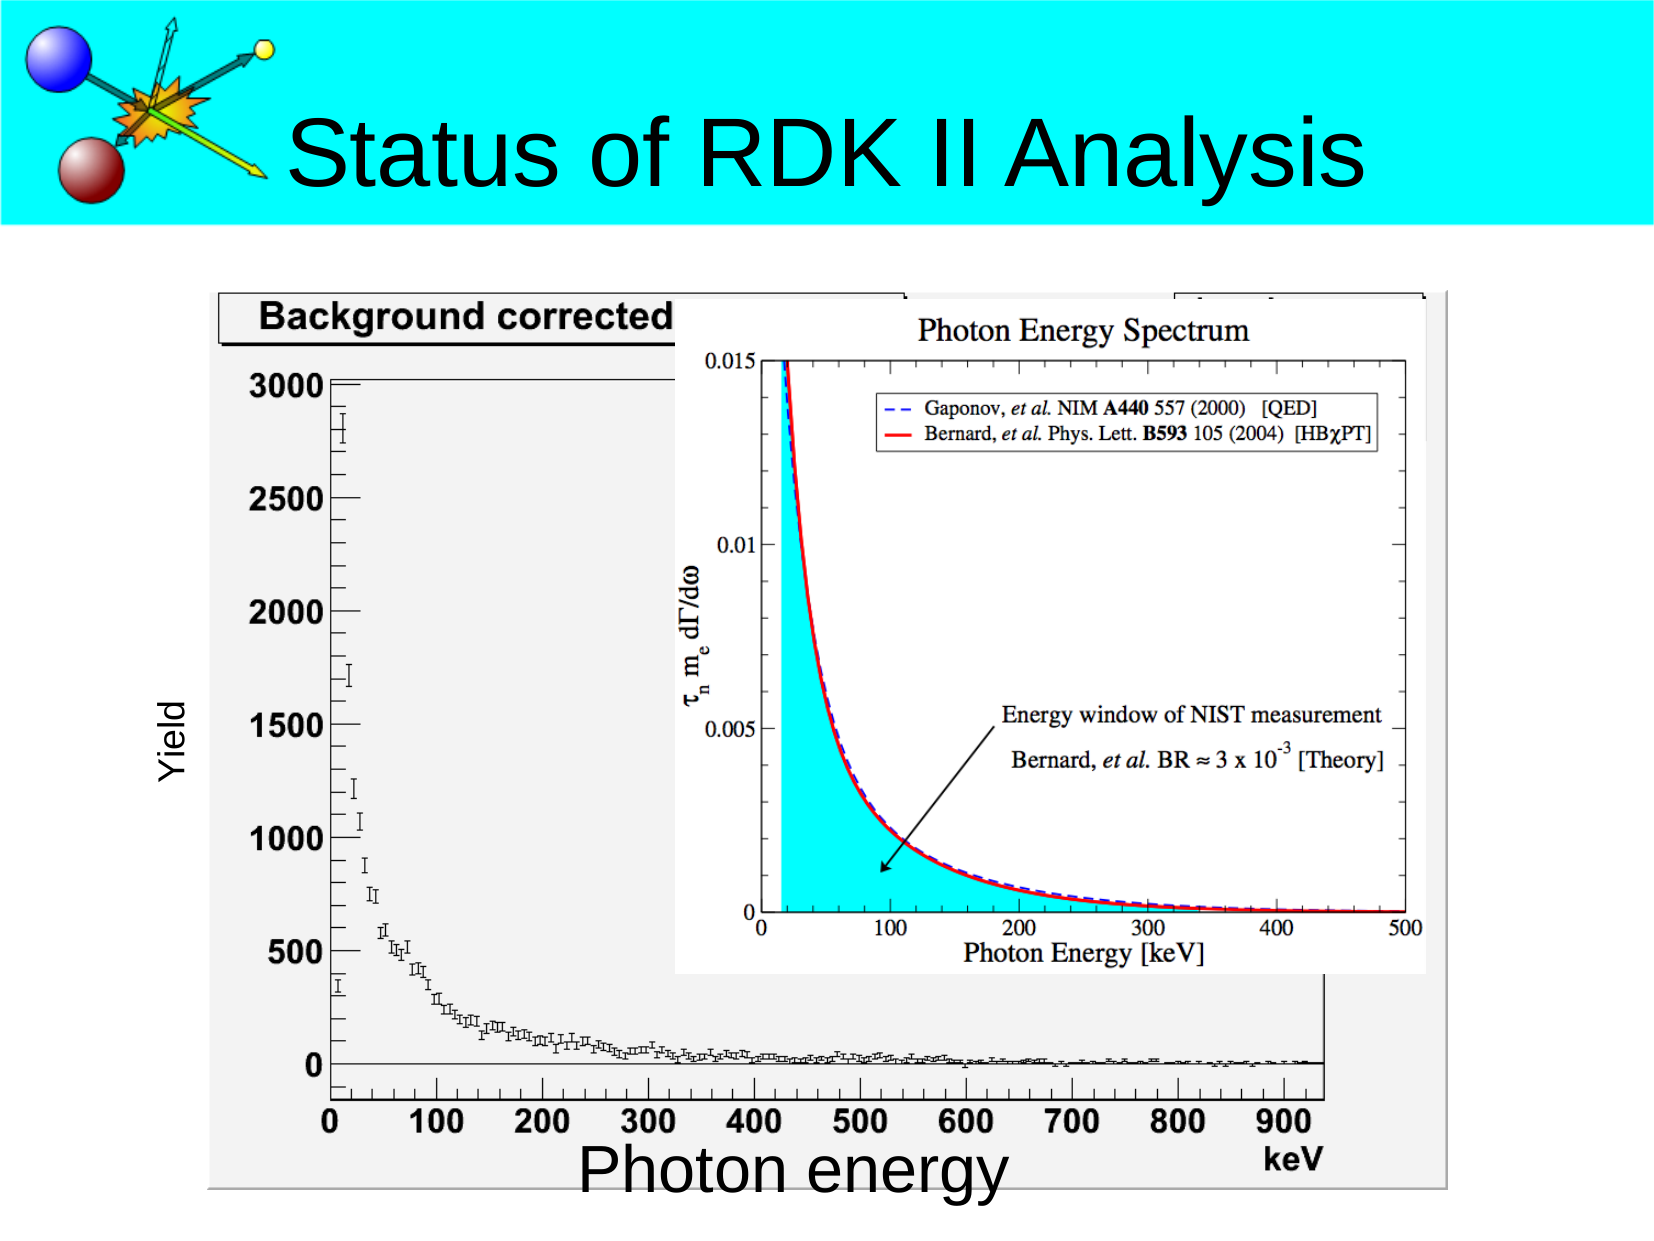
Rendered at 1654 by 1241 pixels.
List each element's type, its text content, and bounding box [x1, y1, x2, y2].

title Status of RDK II Analysis [82, 49, 1571, 257]
text_box Photon energy [562, 1125, 1026, 1215]
picture [0, 0, 1654, 1241]
text_box Yield [142, 650, 200, 799]
